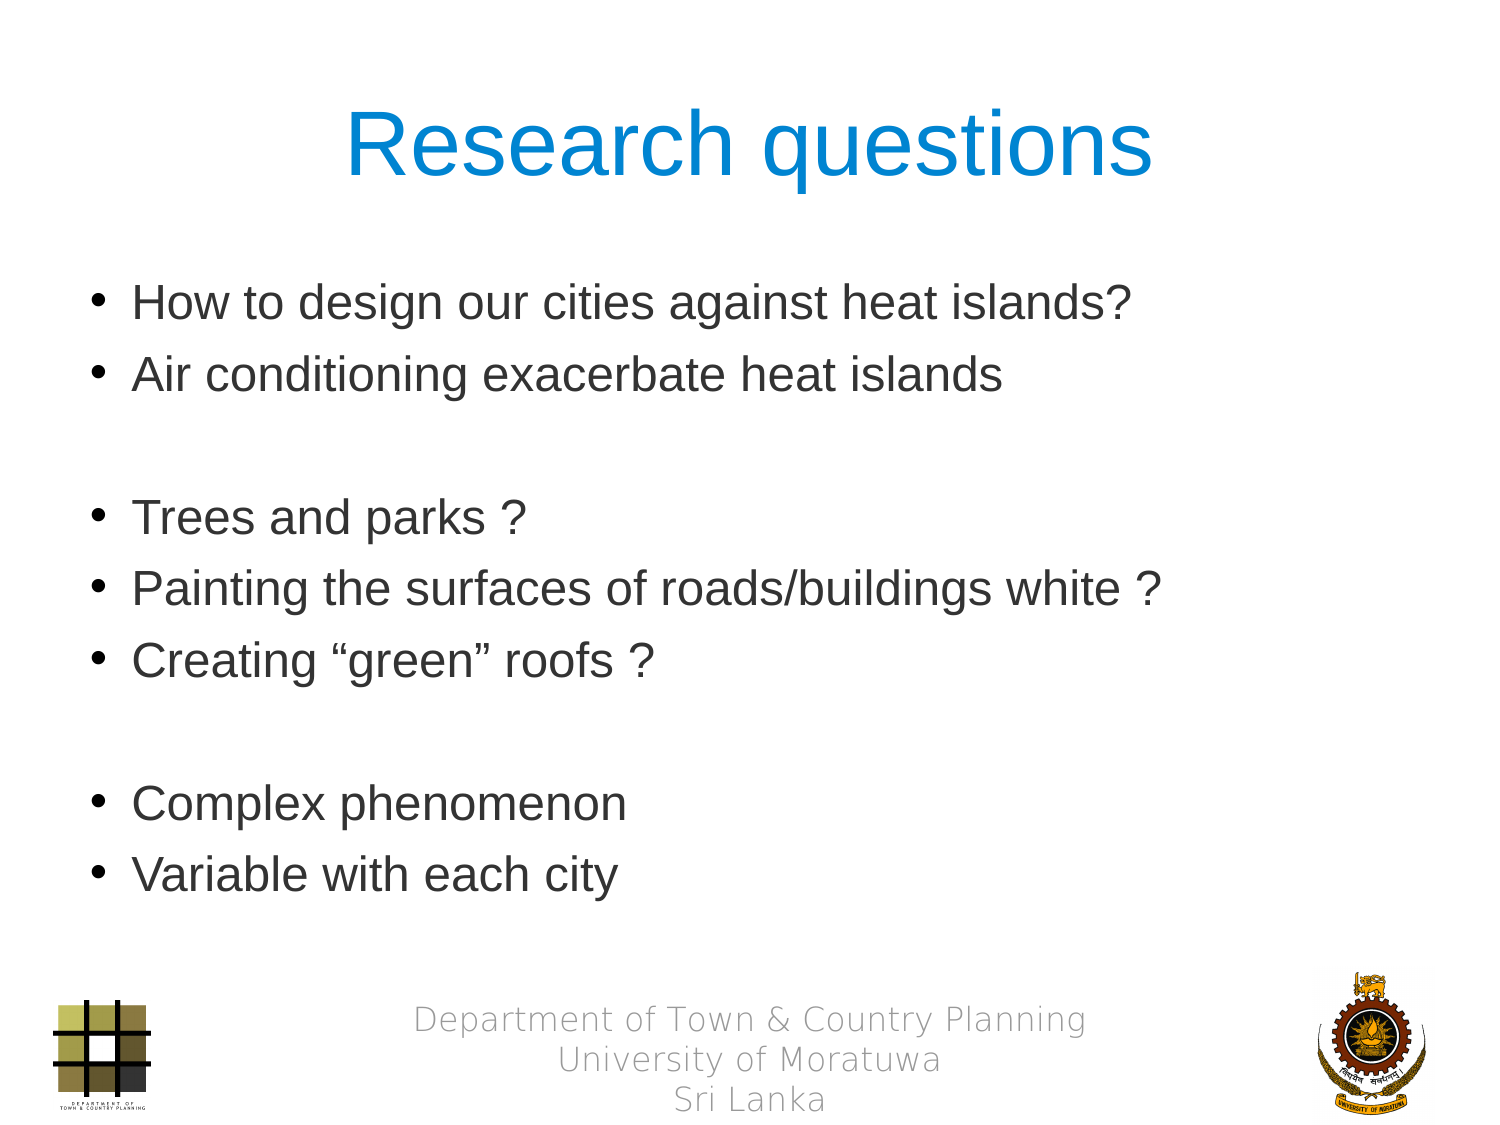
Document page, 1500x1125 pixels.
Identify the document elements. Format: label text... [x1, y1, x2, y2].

list How to design our cities against heat islands? Air conditioning exacerbate heat islands Trees and parks ? Painting the surfaces of roads/buildings white ? Creating “green” roofs ? Complex phenomenon Variable with each city [75, 262, 1426, 916]
picture [53, 1000, 151, 1110]
title Research questions [75, 45, 1426, 233]
picture [1312, 966, 1435, 1125]
